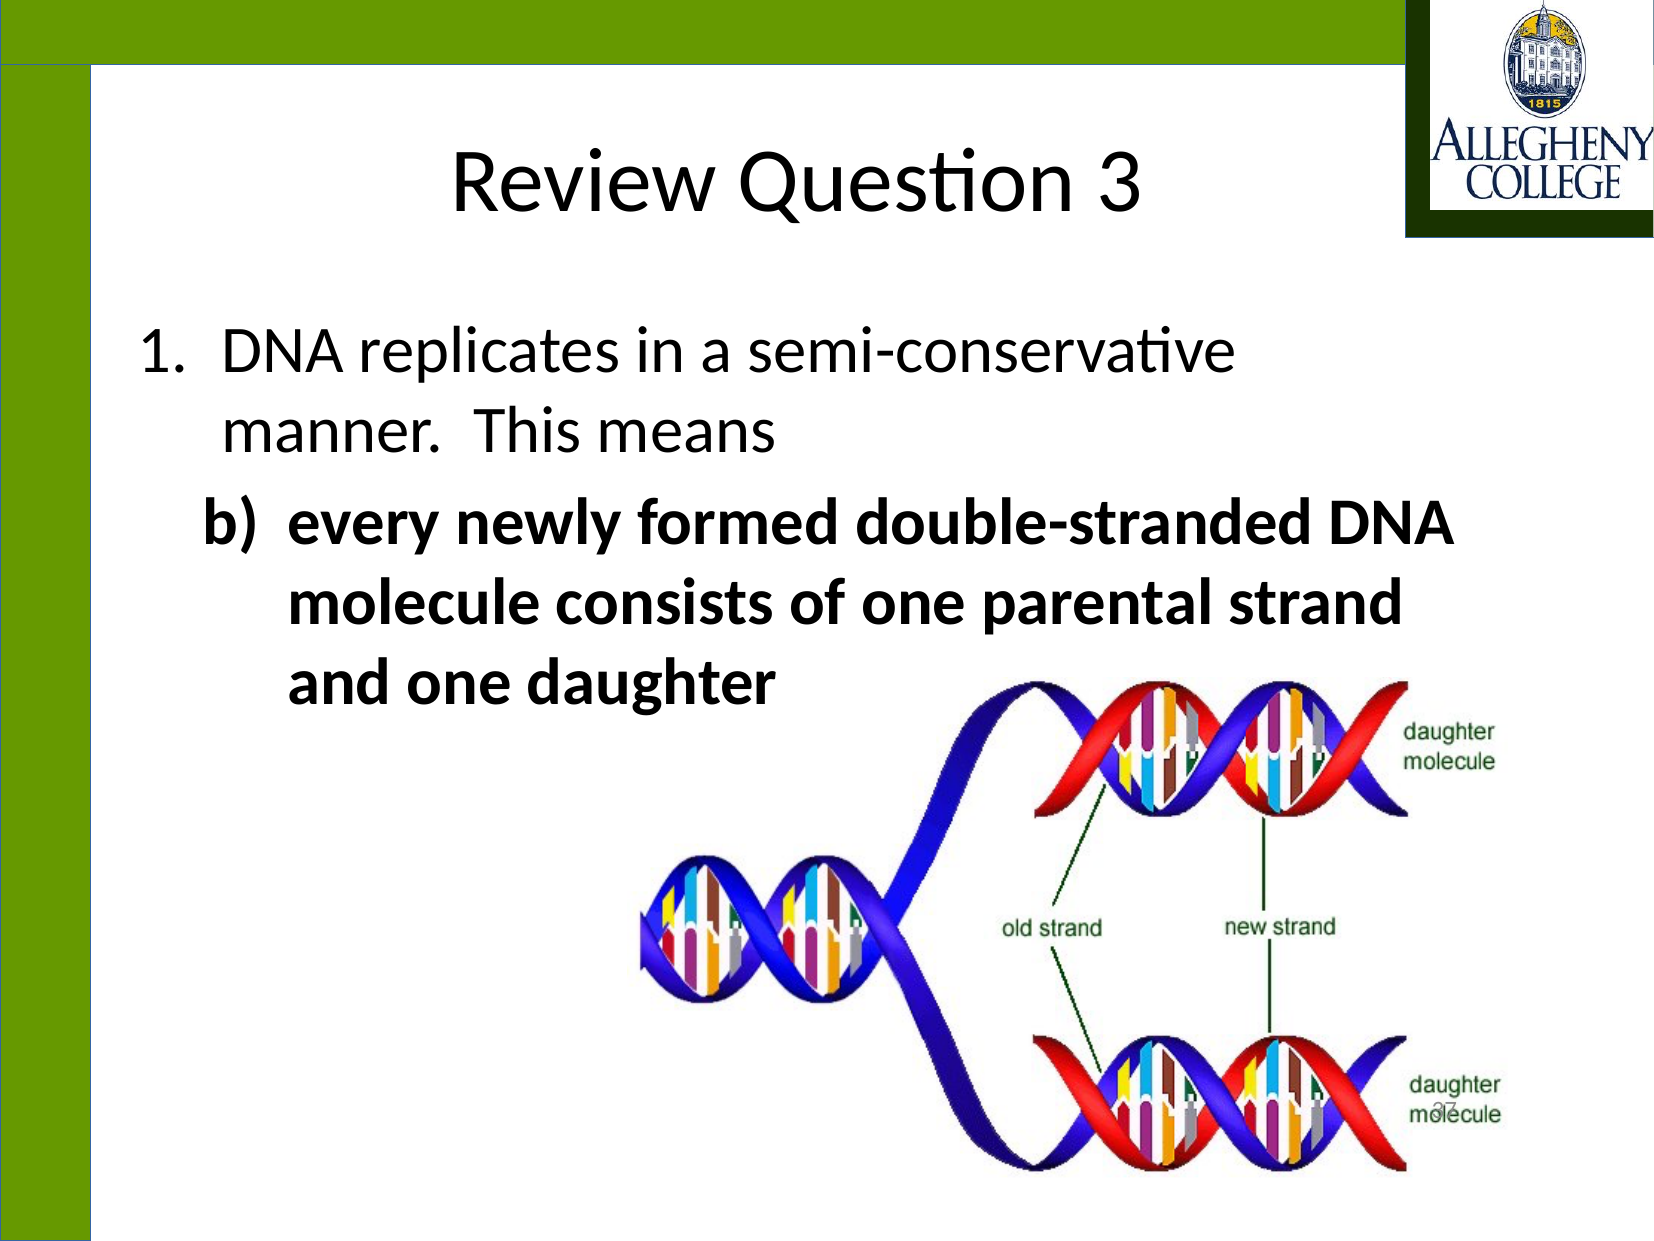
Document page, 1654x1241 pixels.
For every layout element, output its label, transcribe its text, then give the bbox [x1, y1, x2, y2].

text_box [0, 0, 1430, 1241]
text_box [1473, 210, 1654, 238]
list DNA replicates in a semi-conservative manner. This means every newly formed double-stranded DNA molecule consists of one parental strand and one daughter [122, 297, 1473, 1041]
text_box <number> [1122, 1078, 1473, 1139]
picture [1430, 0, 1654, 210]
picture [627, 674, 1557, 1186]
title Review Question 3 [122, 80, 1473, 268]
